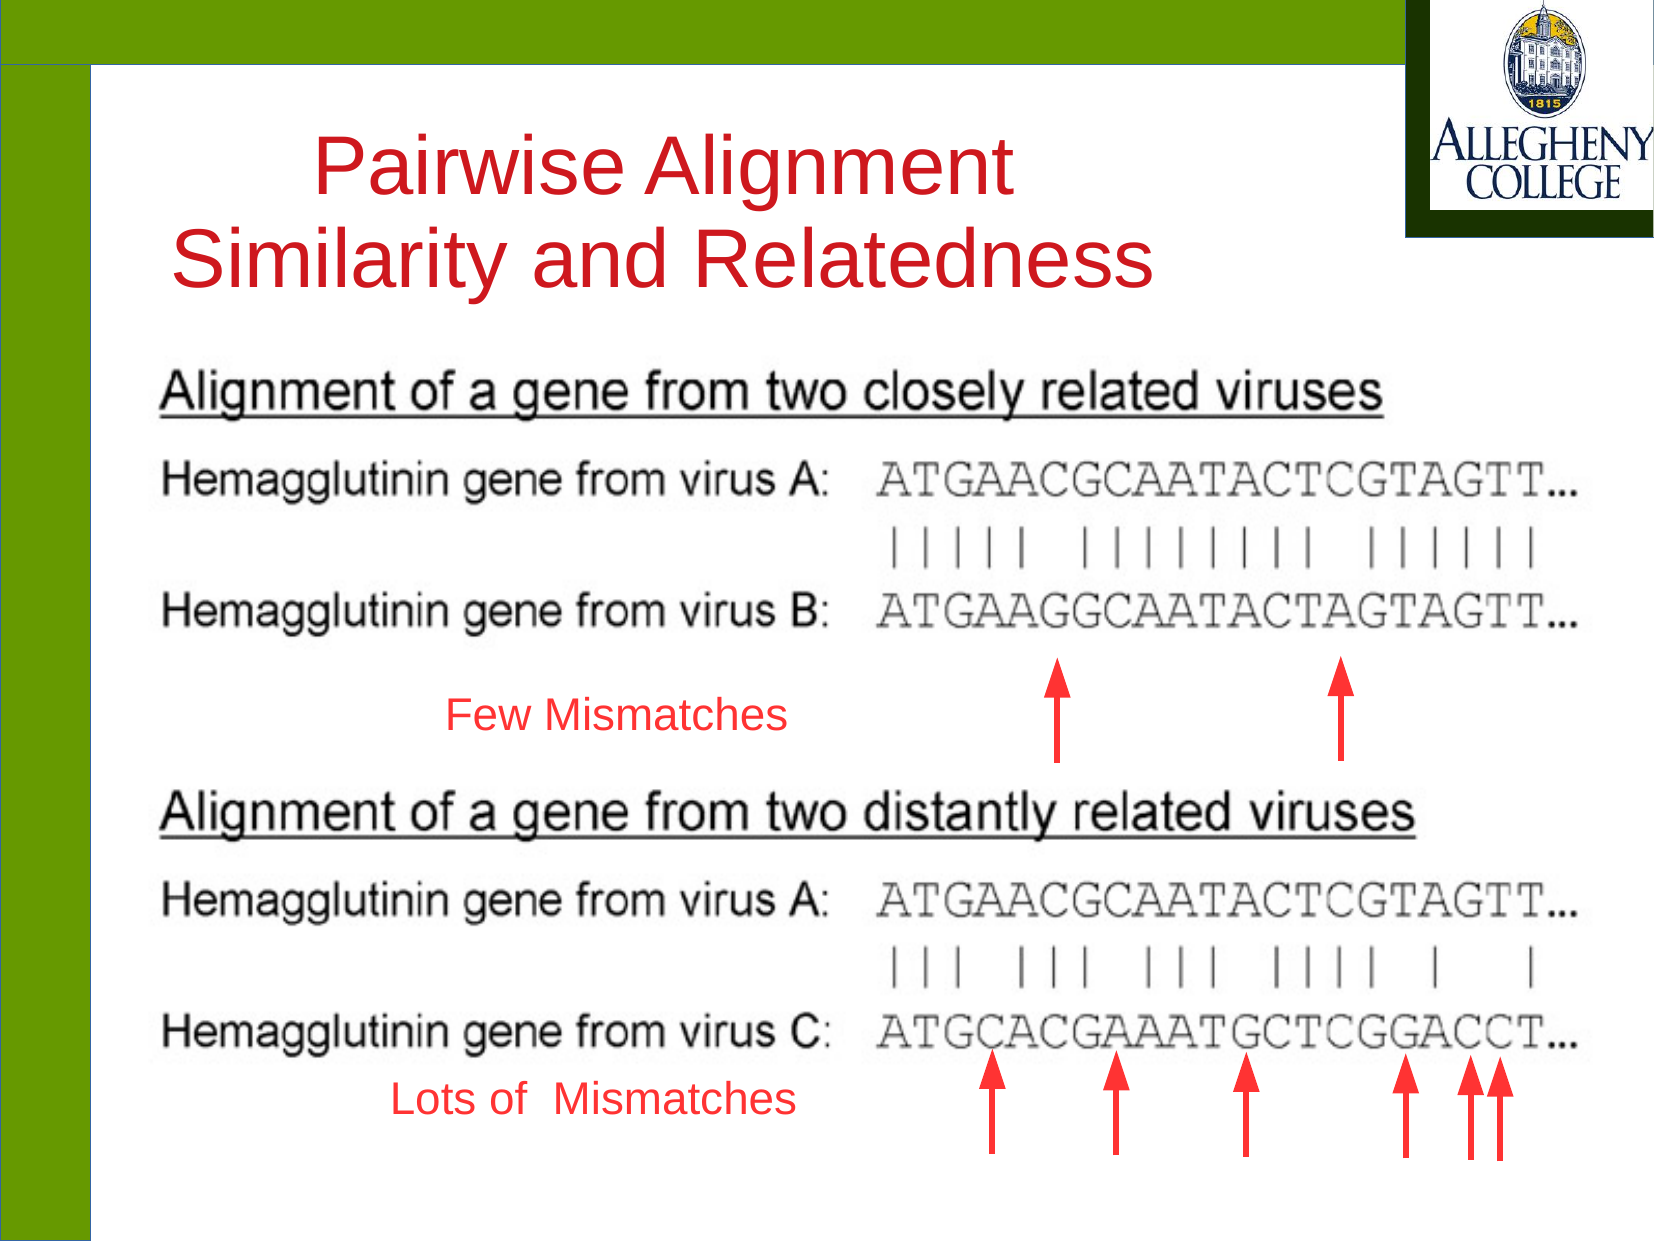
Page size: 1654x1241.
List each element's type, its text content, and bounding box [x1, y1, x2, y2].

text_box Lots of Mismatches [375, 1065, 904, 1153]
picture [116, 268, 1613, 1156]
picture [1430, 0, 1654, 210]
text_box [0, 0, 1654, 1241]
text_box Few Mismatches [430, 681, 839, 790]
title Pairwise Alignment Similarity and Relatedness [112, 108, 1216, 316]
